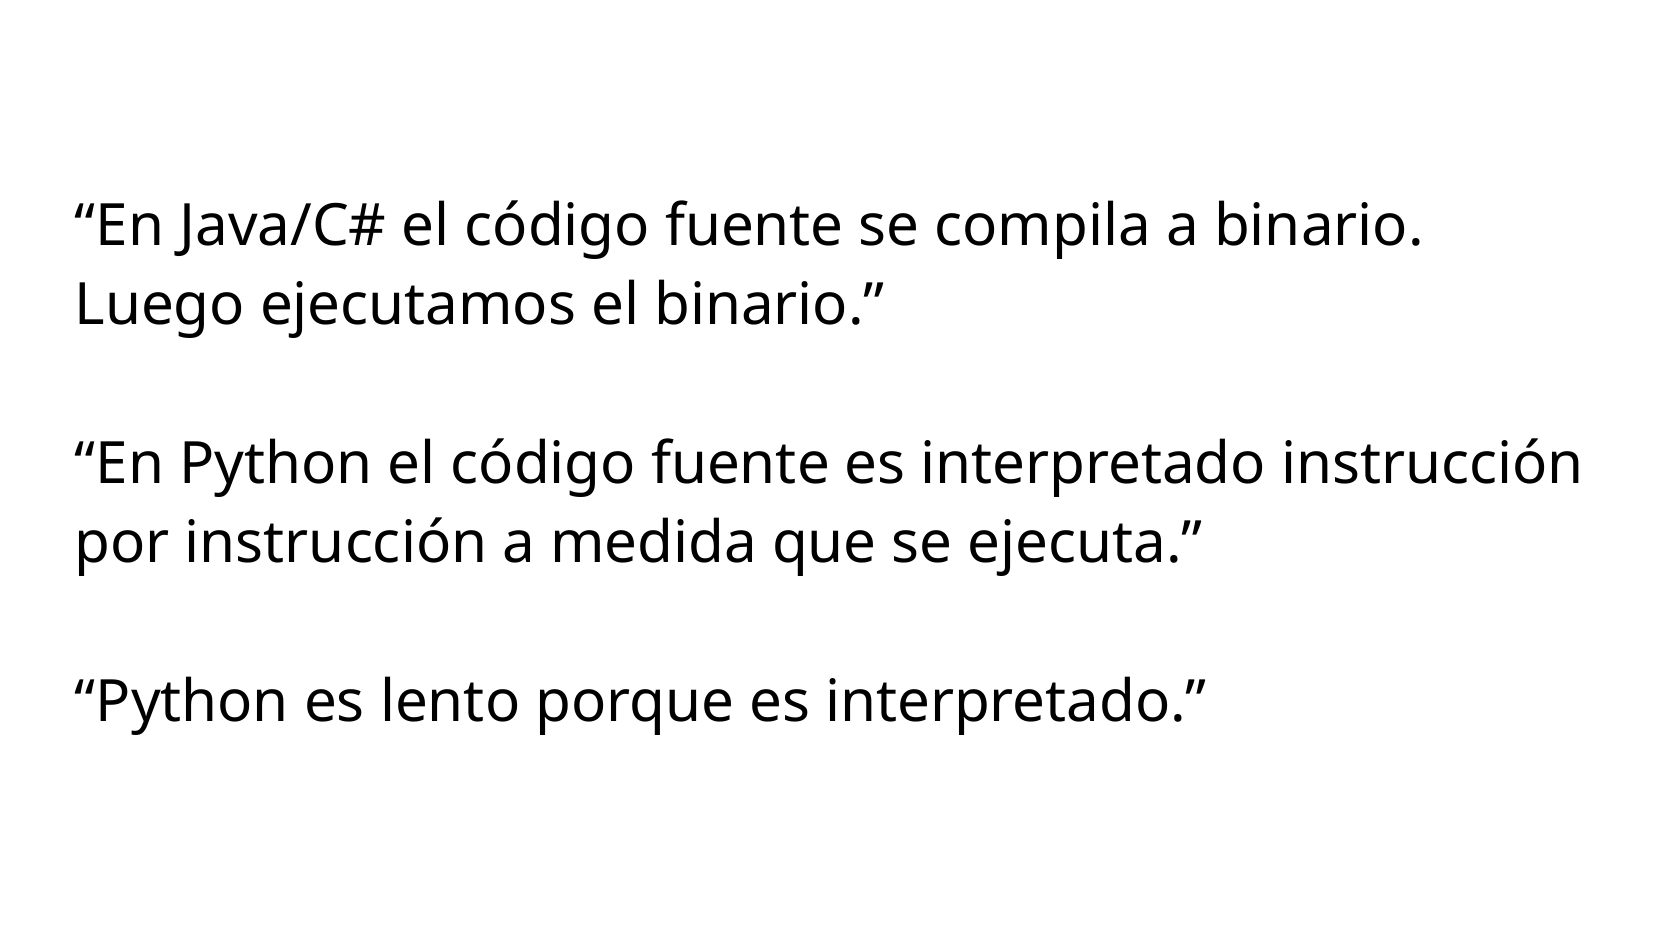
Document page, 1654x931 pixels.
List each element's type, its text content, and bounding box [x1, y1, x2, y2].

text_box “En Java/C# el código fuente se compila a binario. Luego ejecutamos el binario.” “En Python el código fuente es interpretado instrucción por instrucción a medida que se ejecuta.” “Python es lento porque es interpretado.” [60, 51, 1606, 871]
